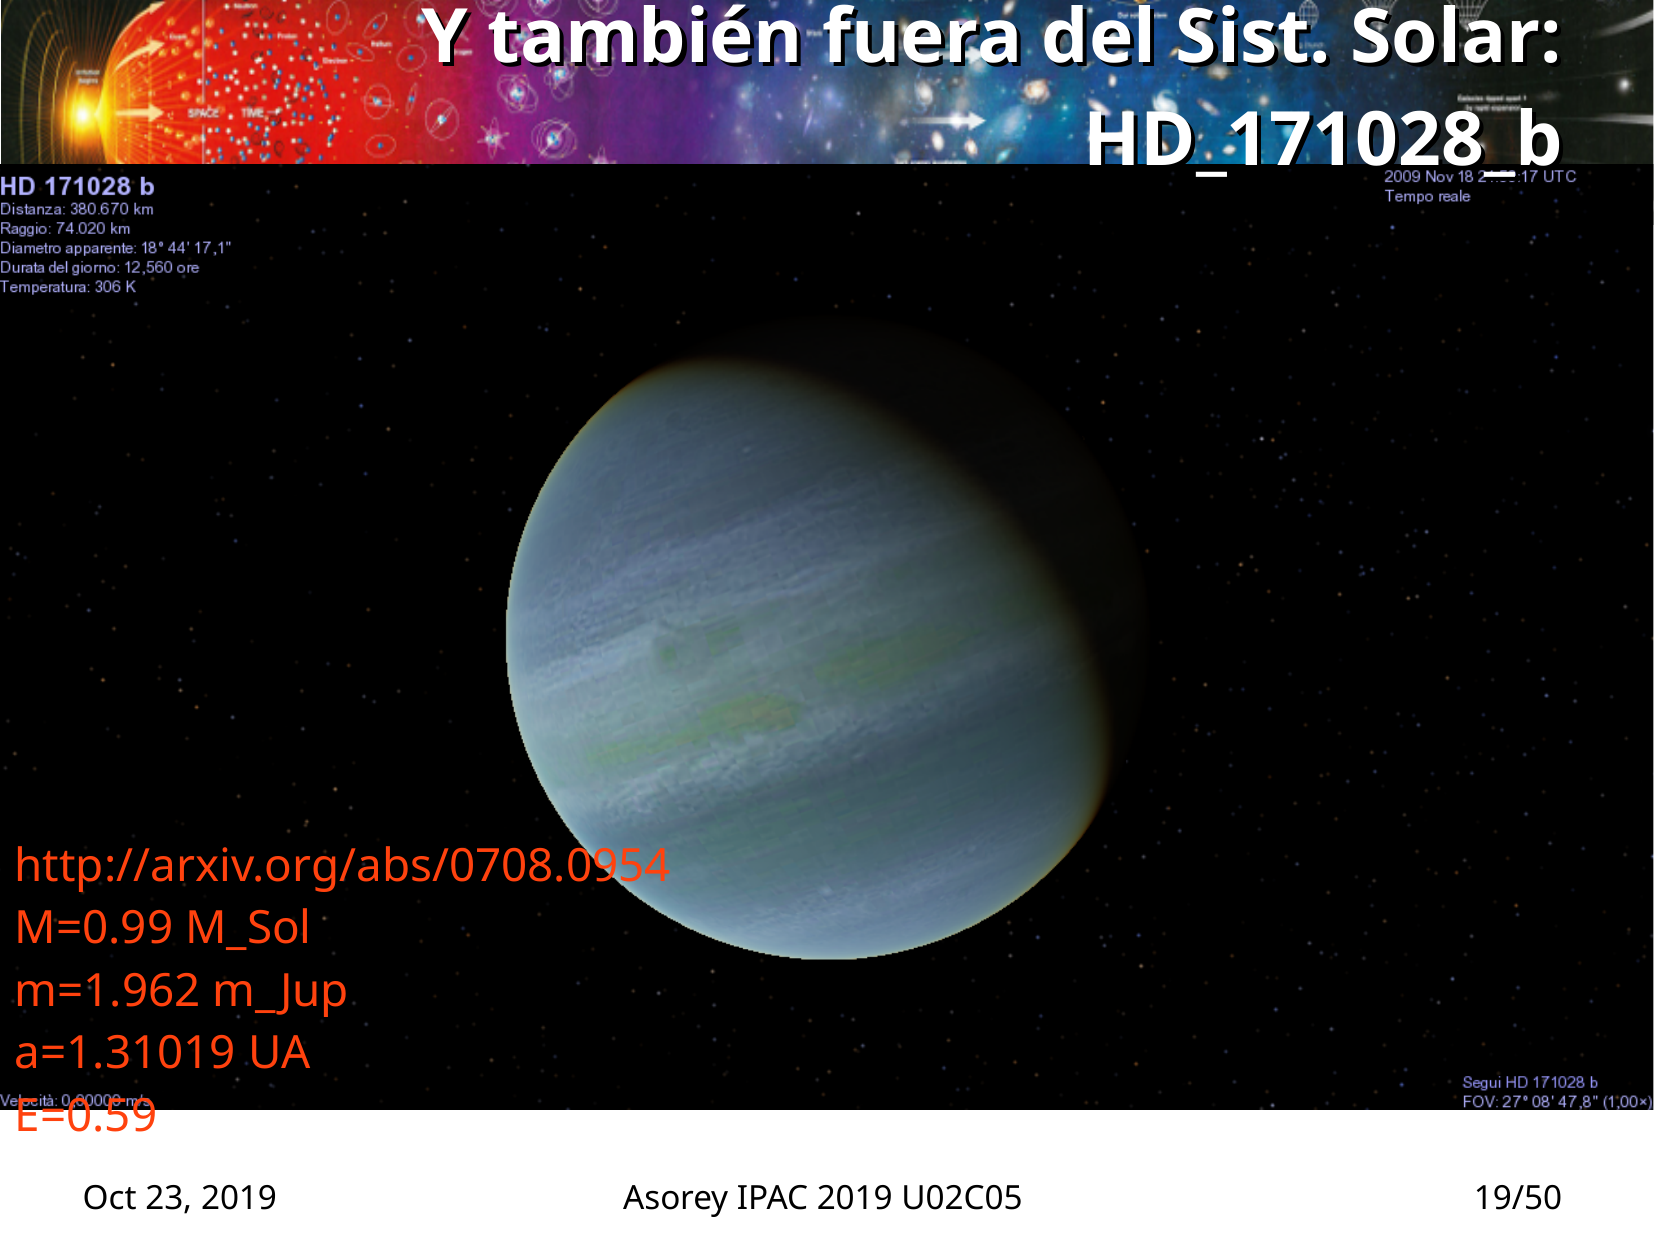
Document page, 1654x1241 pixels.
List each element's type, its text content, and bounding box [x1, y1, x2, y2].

picture [137, 1107, 151, 1111]
picture [72, 1107, 86, 1111]
picture [23, 1107, 69, 1111]
picture [0, 1107, 18, 1111]
title Y también fuera del Sist. Solar: HD_171028_b [75, 19, 1564, 151]
picture [89, 1107, 108, 1111]
picture [112, 1107, 133, 1111]
picture [0, 0, 1654, 1111]
text_box http://arxiv.org/abs/0708.0954 M=0.99 M_Sol m=1.962 m_Jup a=1.31019 UA E=0.59 [0, 825, 727, 1107]
